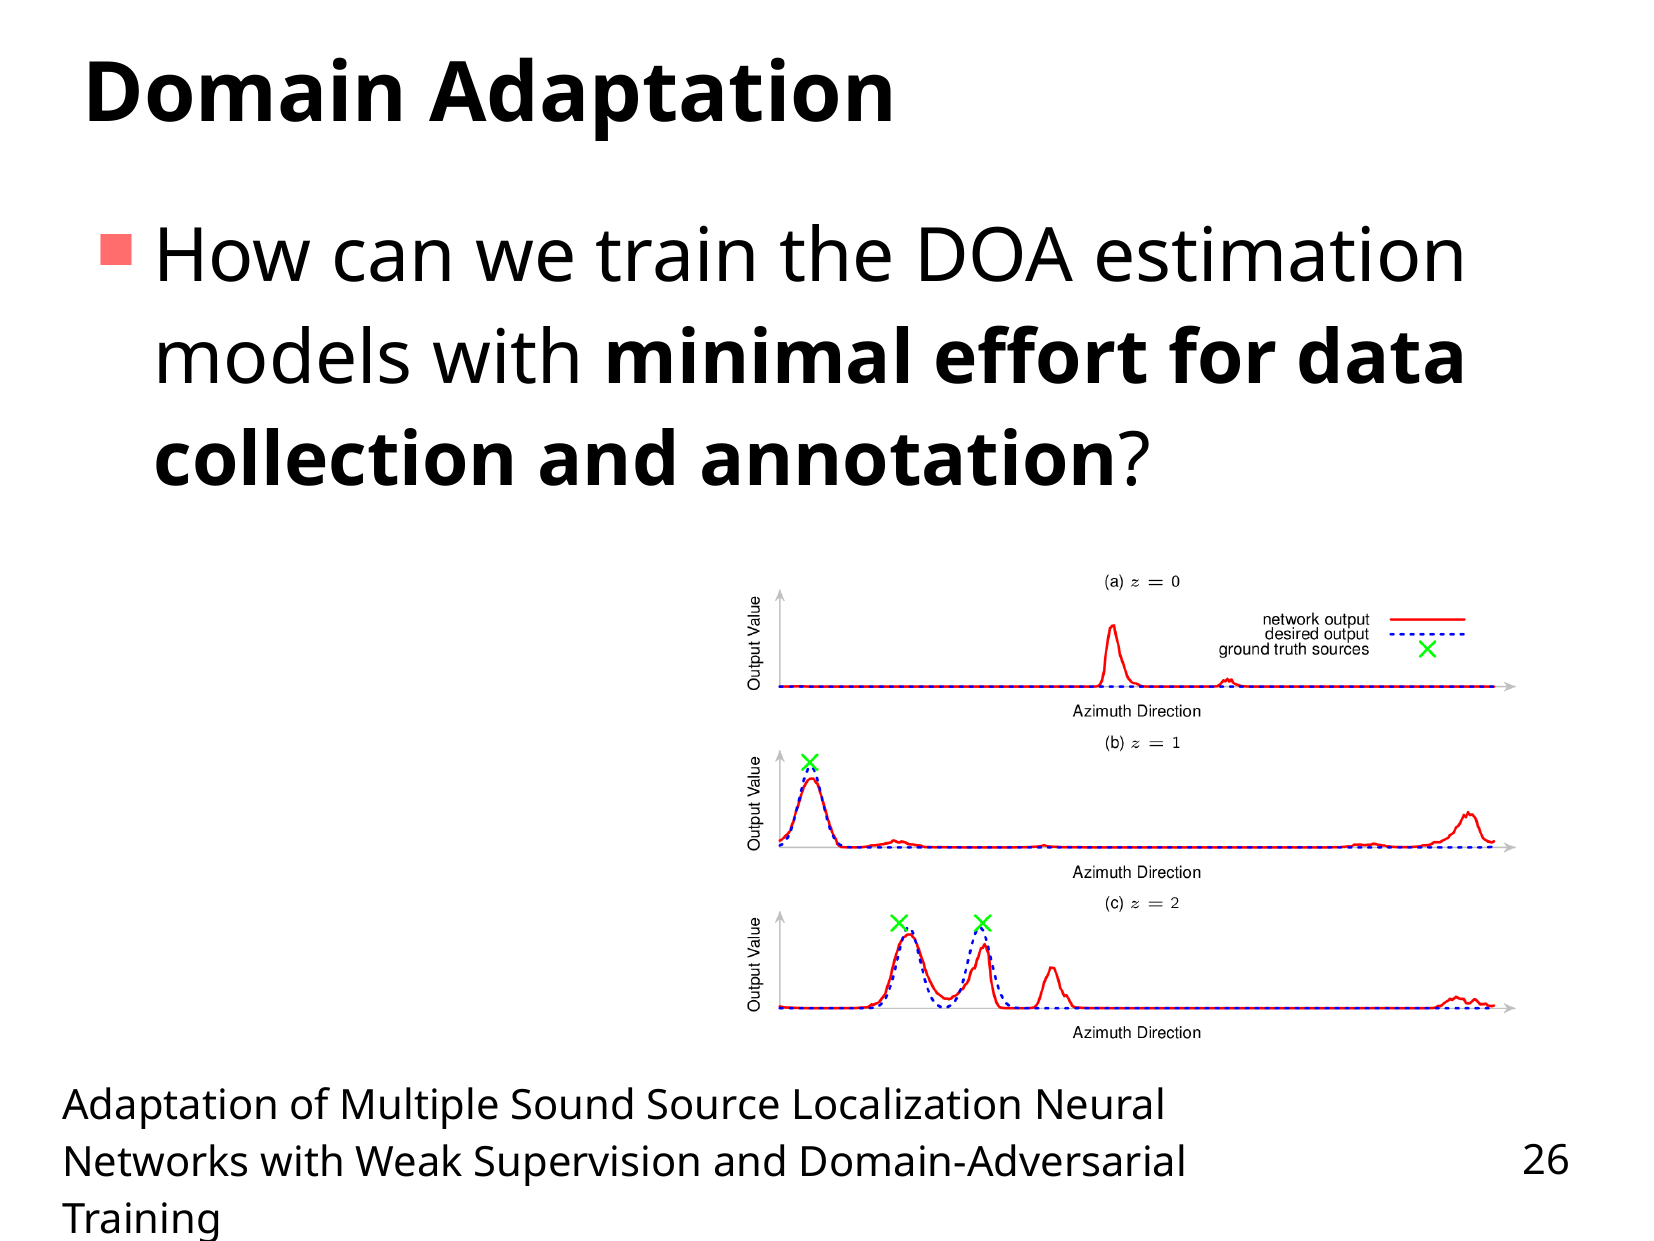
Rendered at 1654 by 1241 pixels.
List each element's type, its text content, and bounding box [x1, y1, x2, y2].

text_box Adaptation of Multiple Sound Source Localization Neural Networks with Weak Supervision and Domain-Adversarial Training He et al., in ICASSP 2019 [47, 1067, 1359, 1241]
picture [732, 566, 1525, 1048]
list How can we train the DOA estimation models with minimal effort for data collection and annotation? [82, 200, 1571, 1111]
title Domain Adaptation [82, 37, 1571, 143]
